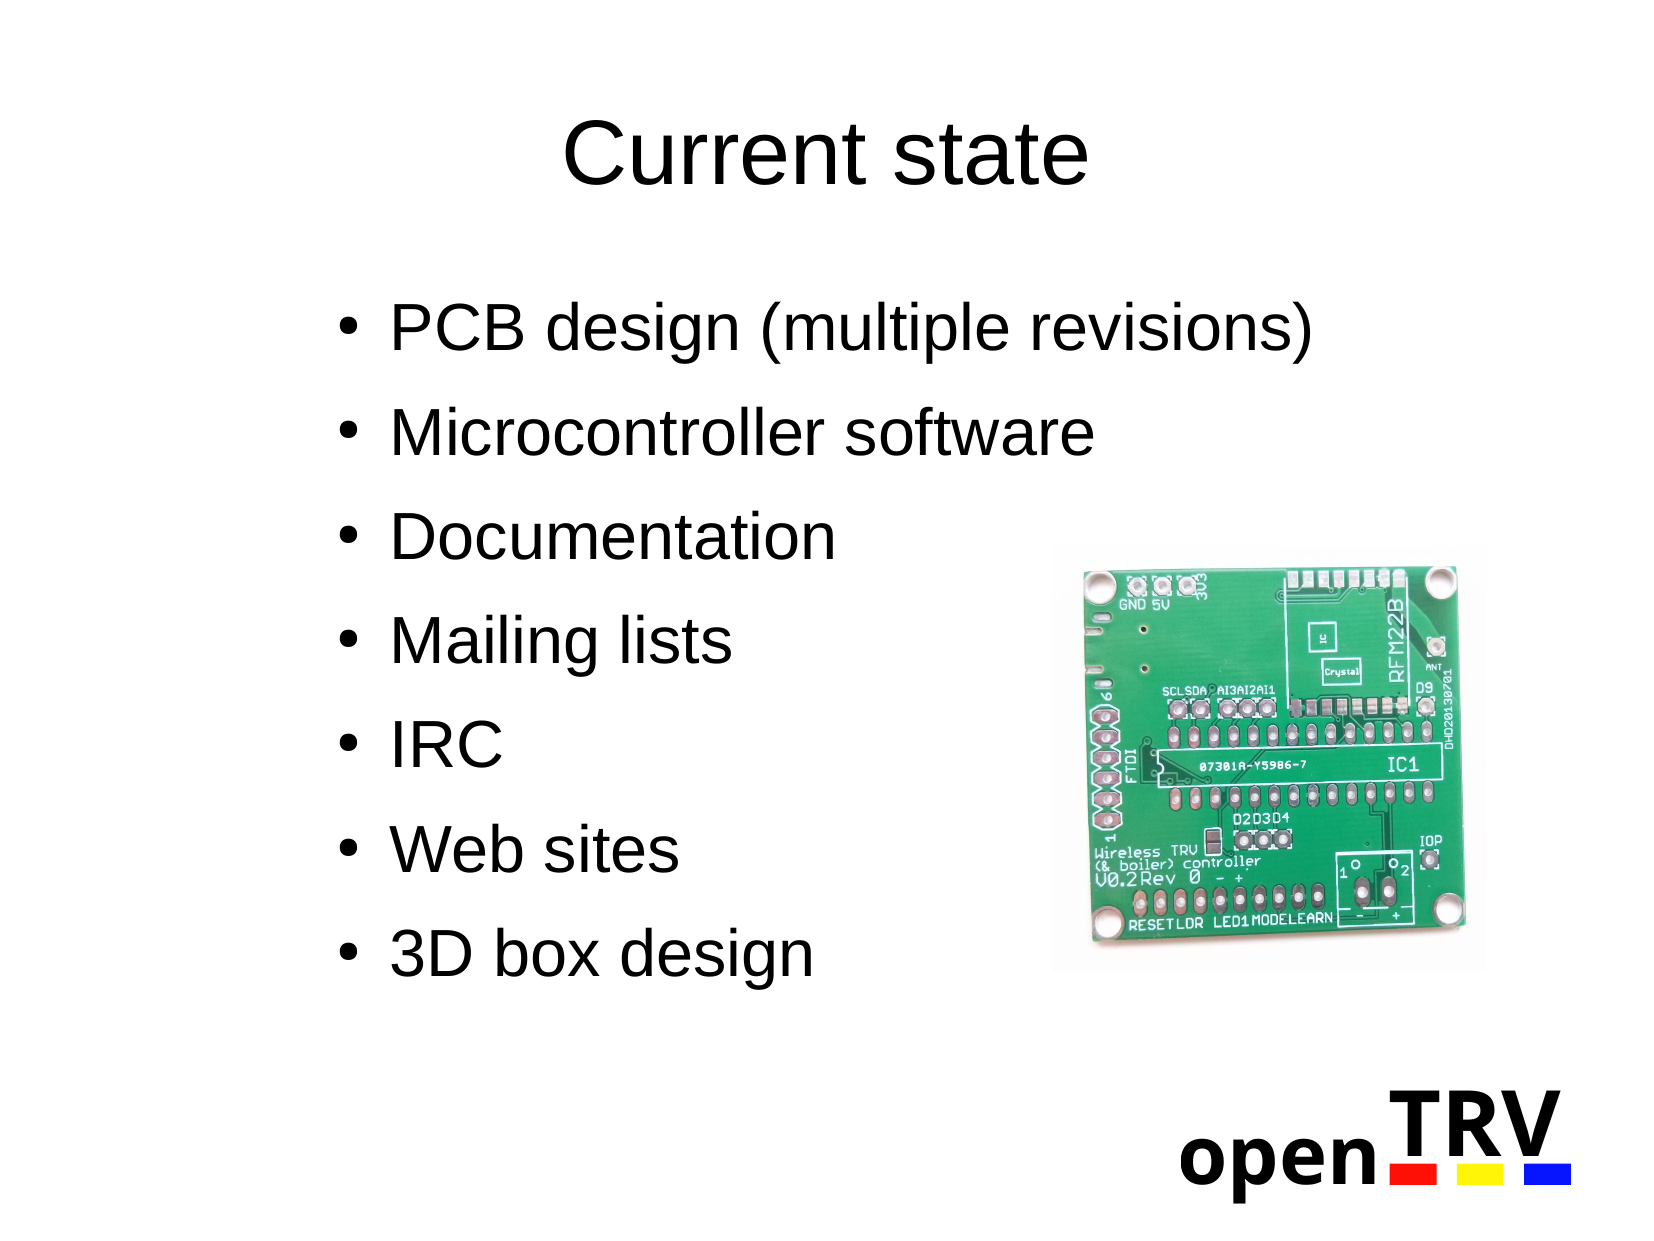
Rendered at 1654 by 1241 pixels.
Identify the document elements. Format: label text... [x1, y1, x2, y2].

list PCB design (multiple revisions) Microcontroller software Documentation Mailing lists IRC Web sites 3D box design [318, 290, 1571, 1010]
title Current state [82, 49, 1571, 257]
picture [1051, 543, 1486, 971]
